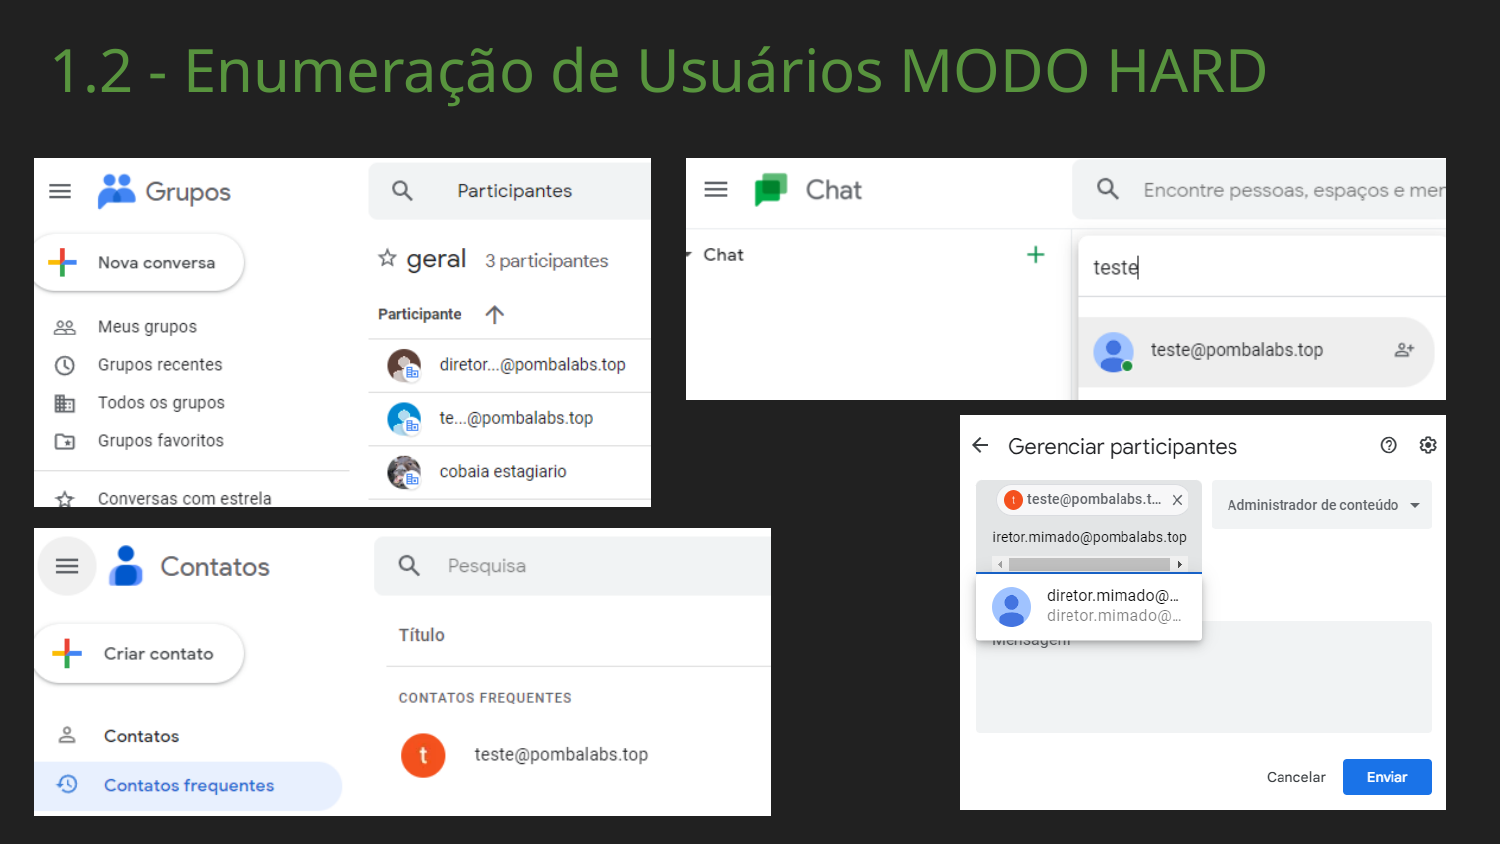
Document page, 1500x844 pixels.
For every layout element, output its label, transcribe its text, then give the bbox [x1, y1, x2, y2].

picture [34, 528, 771, 816]
picture [34, 158, 651, 507]
picture [960, 415, 1446, 810]
picture [686, 158, 1446, 400]
title 1.2 - Enumeração de Usuários MODO HARD [34, 17, 1432, 168]
